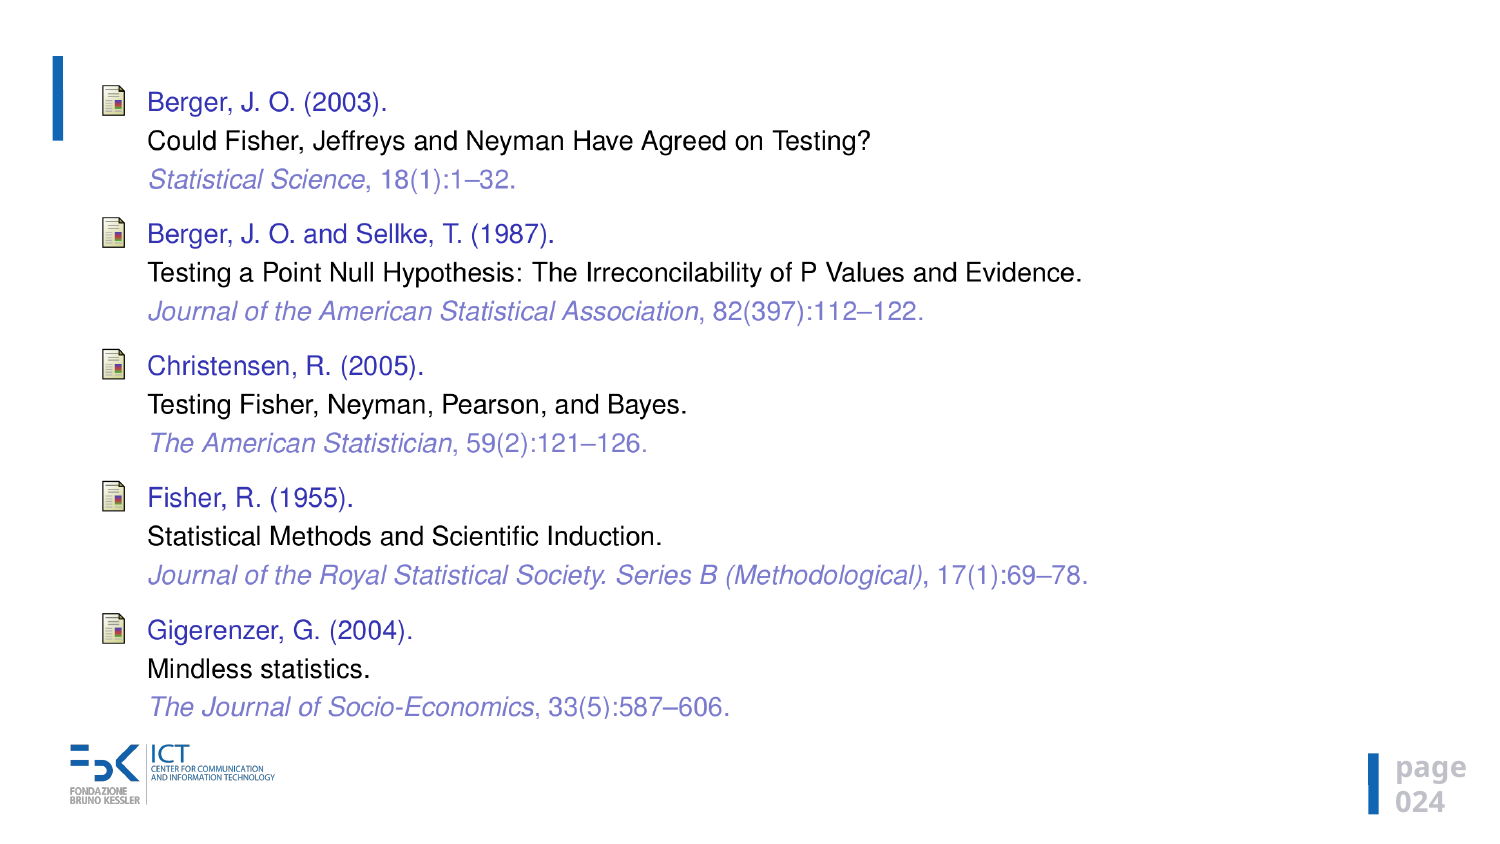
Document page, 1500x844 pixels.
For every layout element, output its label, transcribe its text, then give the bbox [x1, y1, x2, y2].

picture [99, 81, 1090, 719]
picture [57, 728, 290, 815]
slide_number page 0<number> [1387, 744, 1500, 823]
